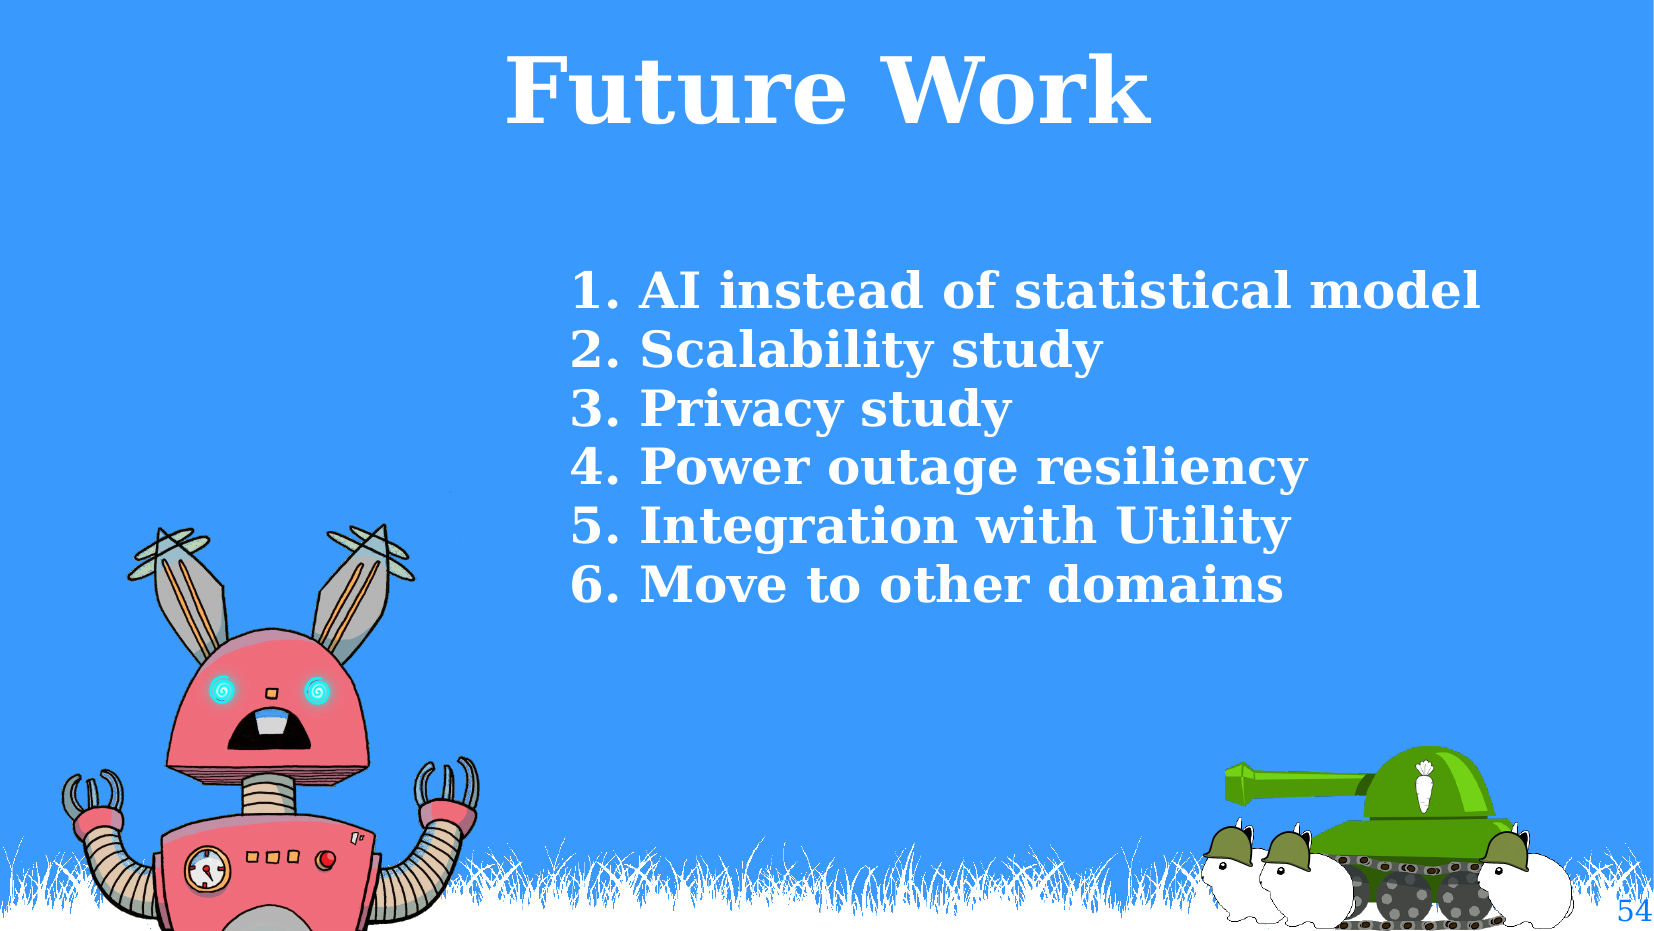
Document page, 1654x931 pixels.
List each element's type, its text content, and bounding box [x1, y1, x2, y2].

title Future Work [82, 12, 1571, 170]
picture [0, 0, 1654, 931]
text_box 1. AI instead of statistical model 2. Scalability study 3. Privacy study 4. Power outage resiliency 5. Integration with Utility 6. Move to other domains [555, 254, 1536, 666]
